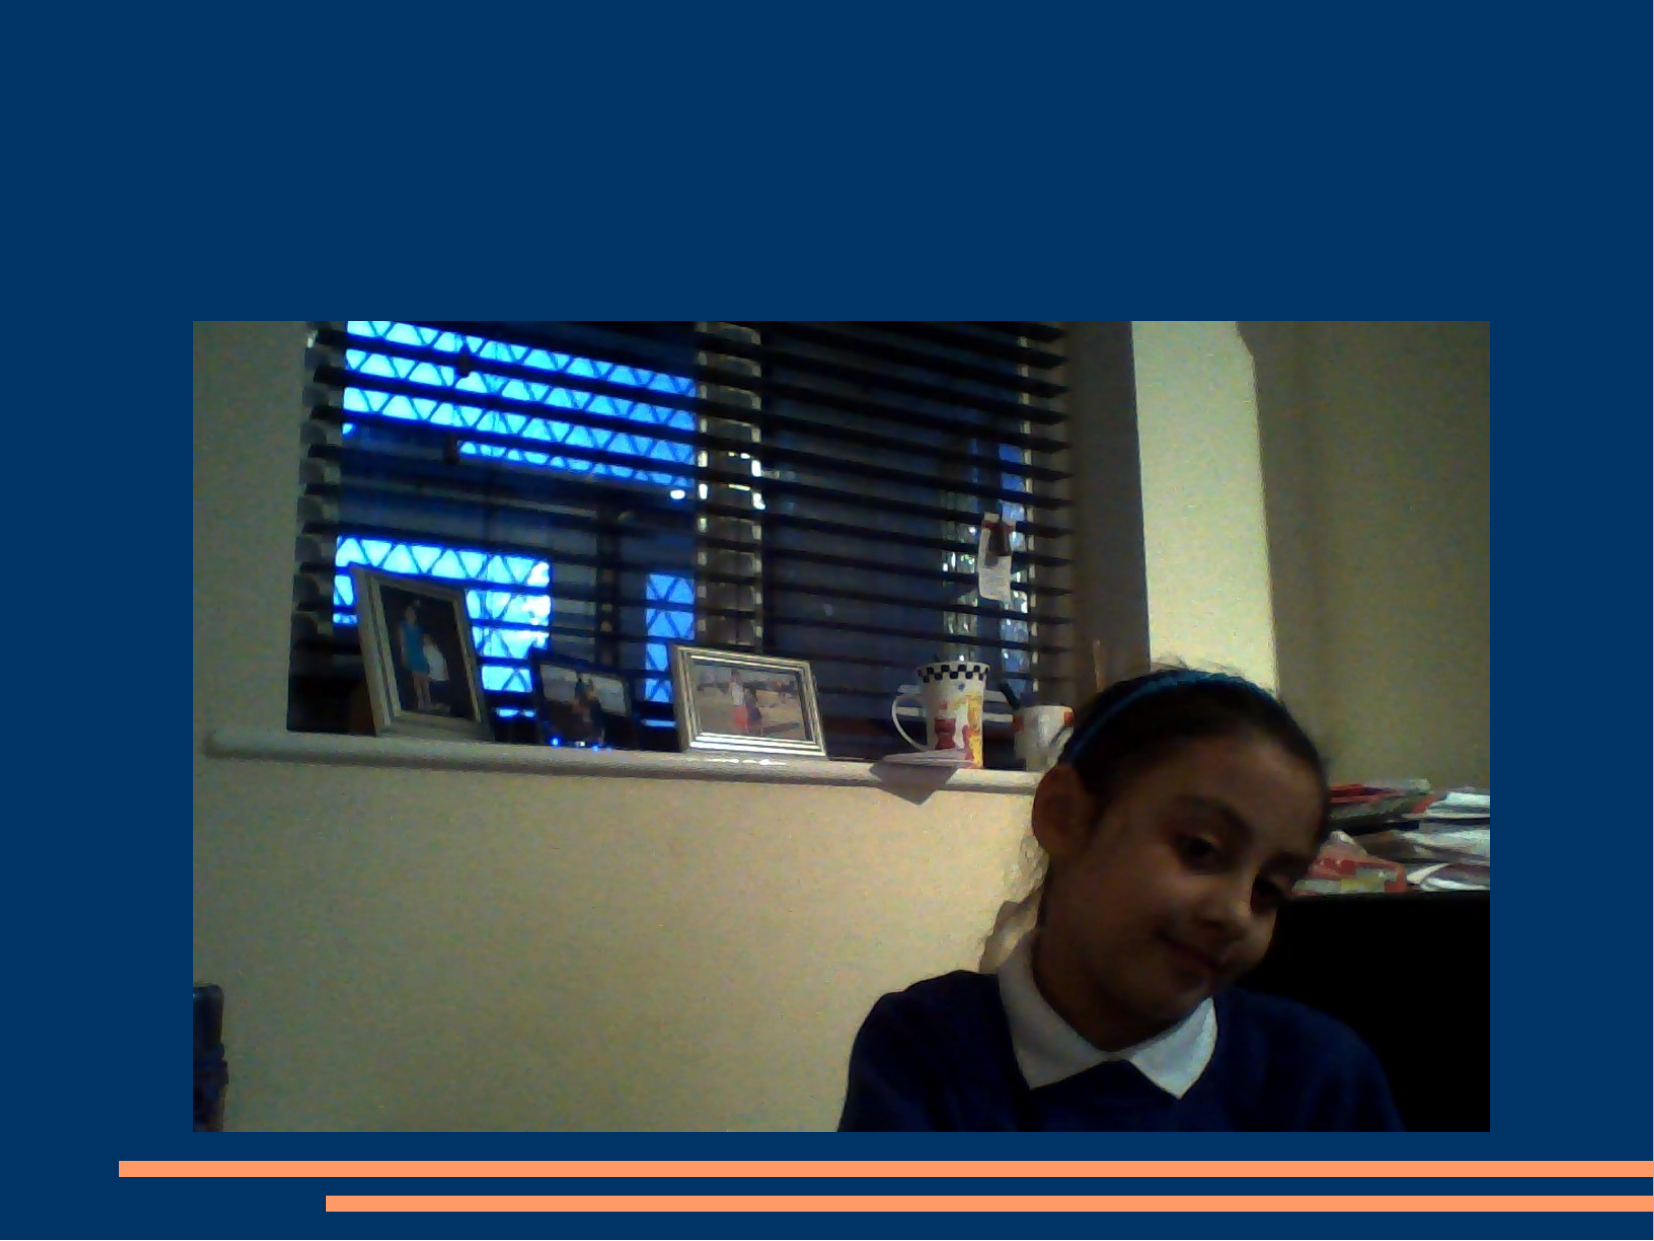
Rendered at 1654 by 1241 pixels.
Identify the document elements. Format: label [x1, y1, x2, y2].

picture [193, 321, 1490, 1132]
